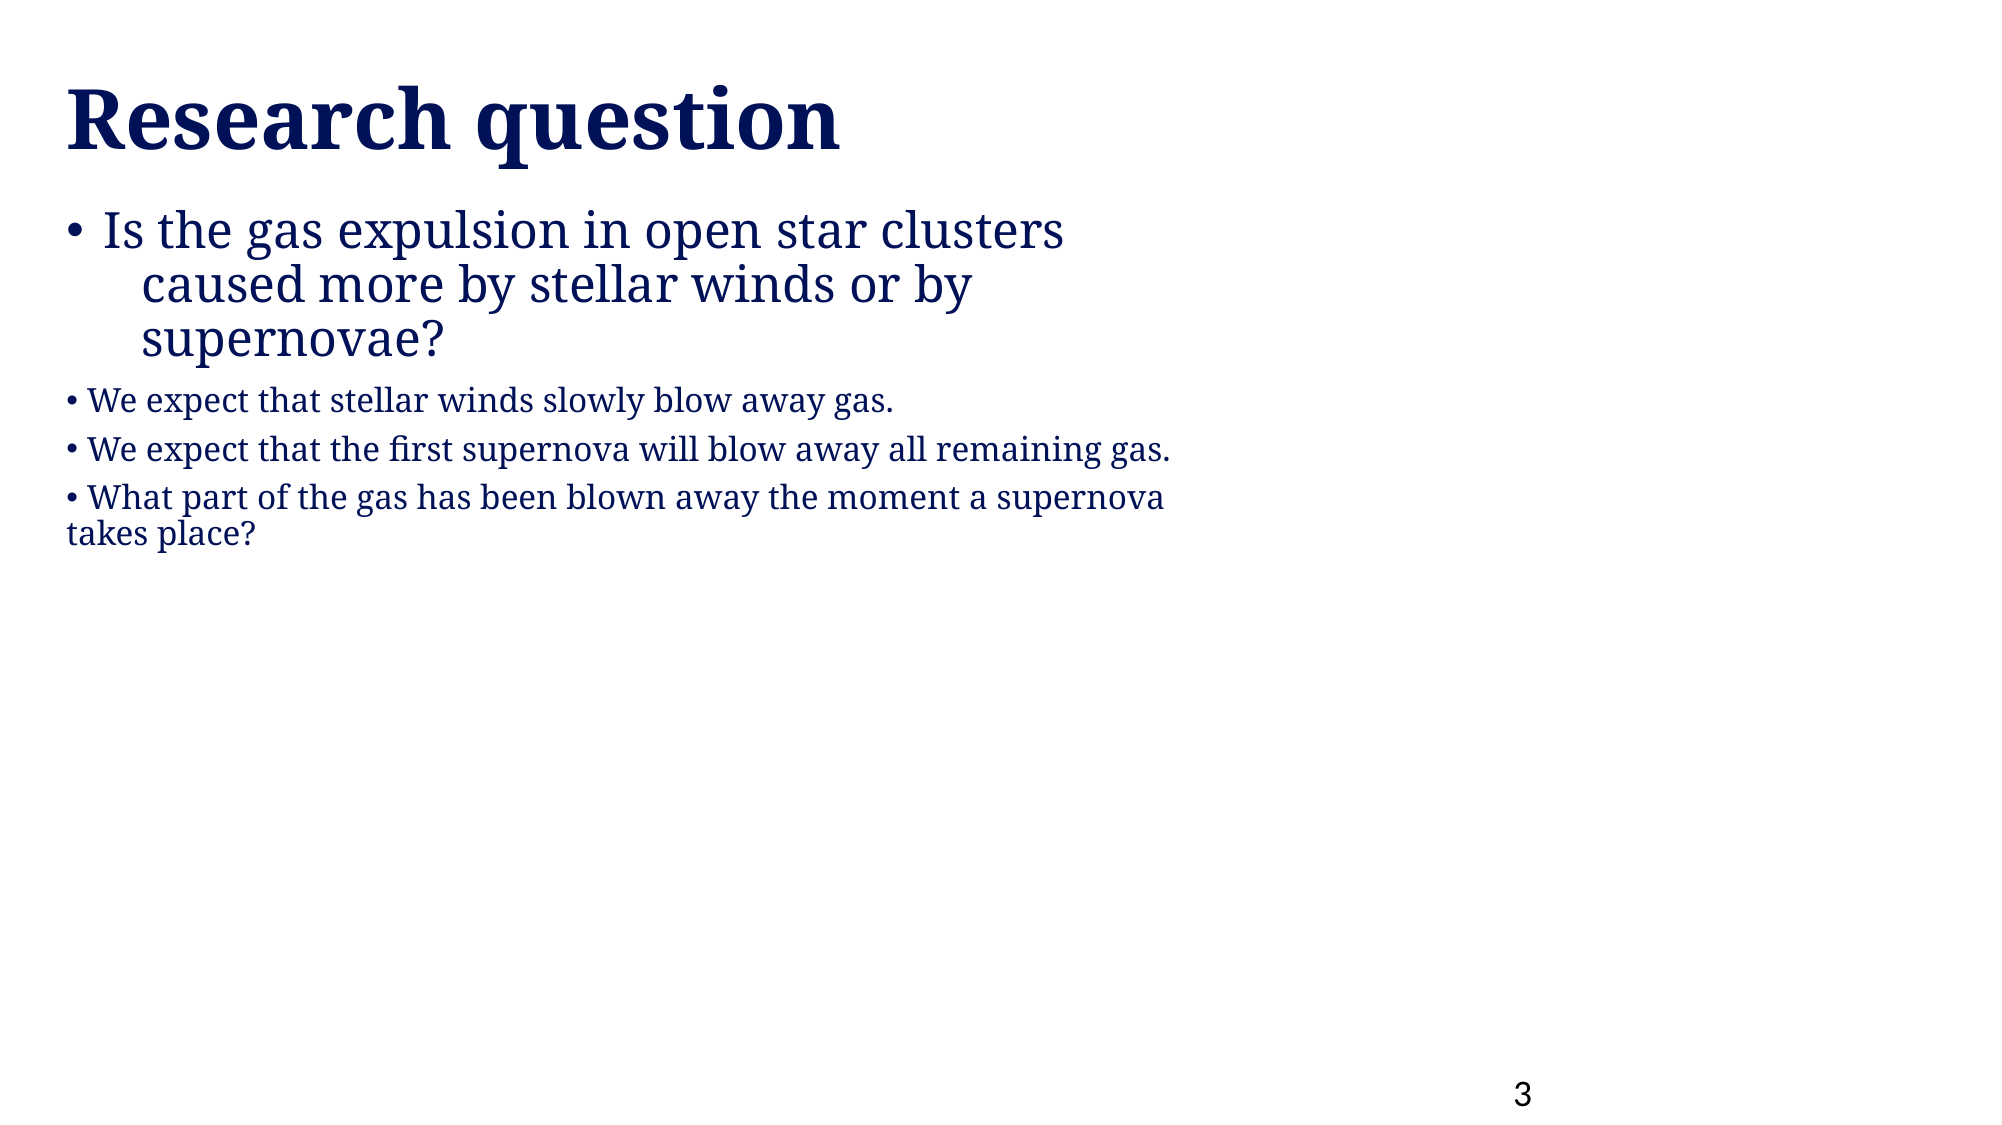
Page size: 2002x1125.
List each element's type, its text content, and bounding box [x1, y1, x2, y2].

text_box 3 [1498, 1061, 1949, 1122]
title Research question [66, 66, 1935, 138]
list Is the gas expulsion in open star clusters caused more by stellar winds or by supernovae? We expect that stellar winds slowly blow away gas. We expect that the first supernova will blow away all remaining gas. What part of the gas has been blown away the moment a supernova takes place? [66, 205, 1190, 993]
